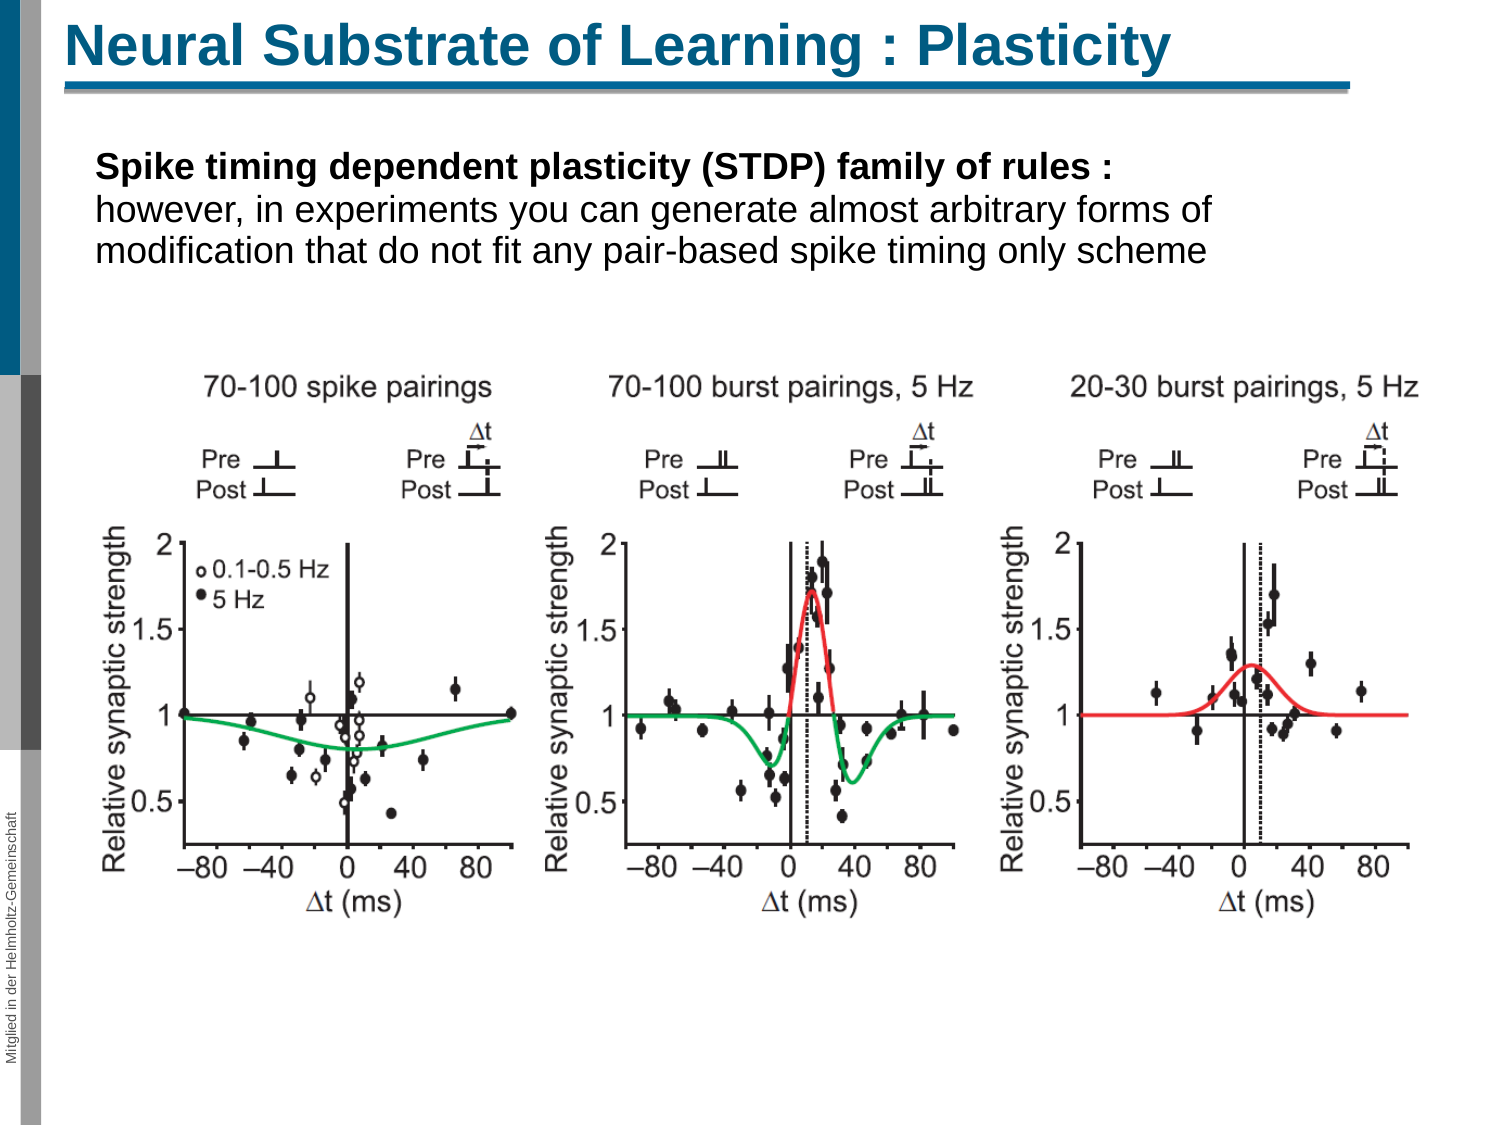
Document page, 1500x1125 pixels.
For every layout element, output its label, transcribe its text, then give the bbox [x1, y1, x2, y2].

text_box Spike timing dependent plasticity (STDP) family of rules : however, in experiments you can generate almost arbitrary forms of modification that do not fit any pair-based spike timing only scheme [80, 138, 1270, 280]
picture [84, 369, 1426, 921]
text_box Neural Substrate of Learning : Plasticity [64, 7, 1440, 102]
